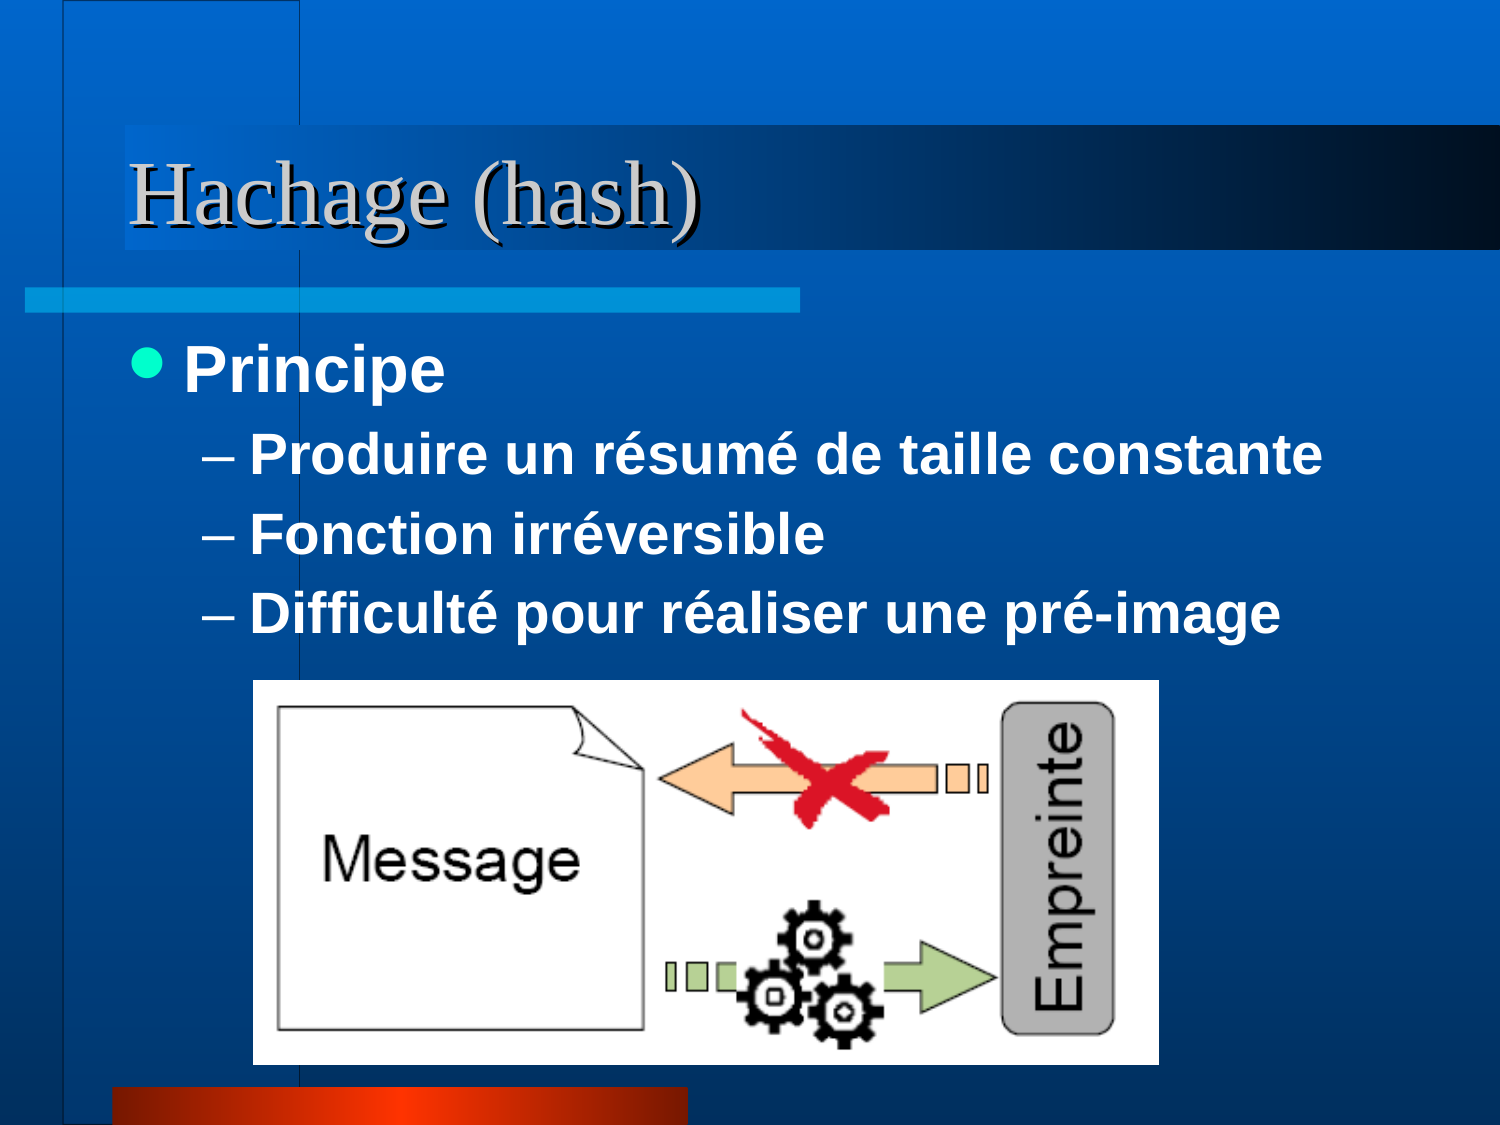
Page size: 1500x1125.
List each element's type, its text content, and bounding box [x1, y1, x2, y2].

list Principe Produire un résumé de taille constante Fonction irréversible Difficulté pour réaliser une pré-image [112, 324, 1388, 1001]
picture [253, 680, 1159, 1065]
title Hachage (hash) [112, 99, 1388, 288]
